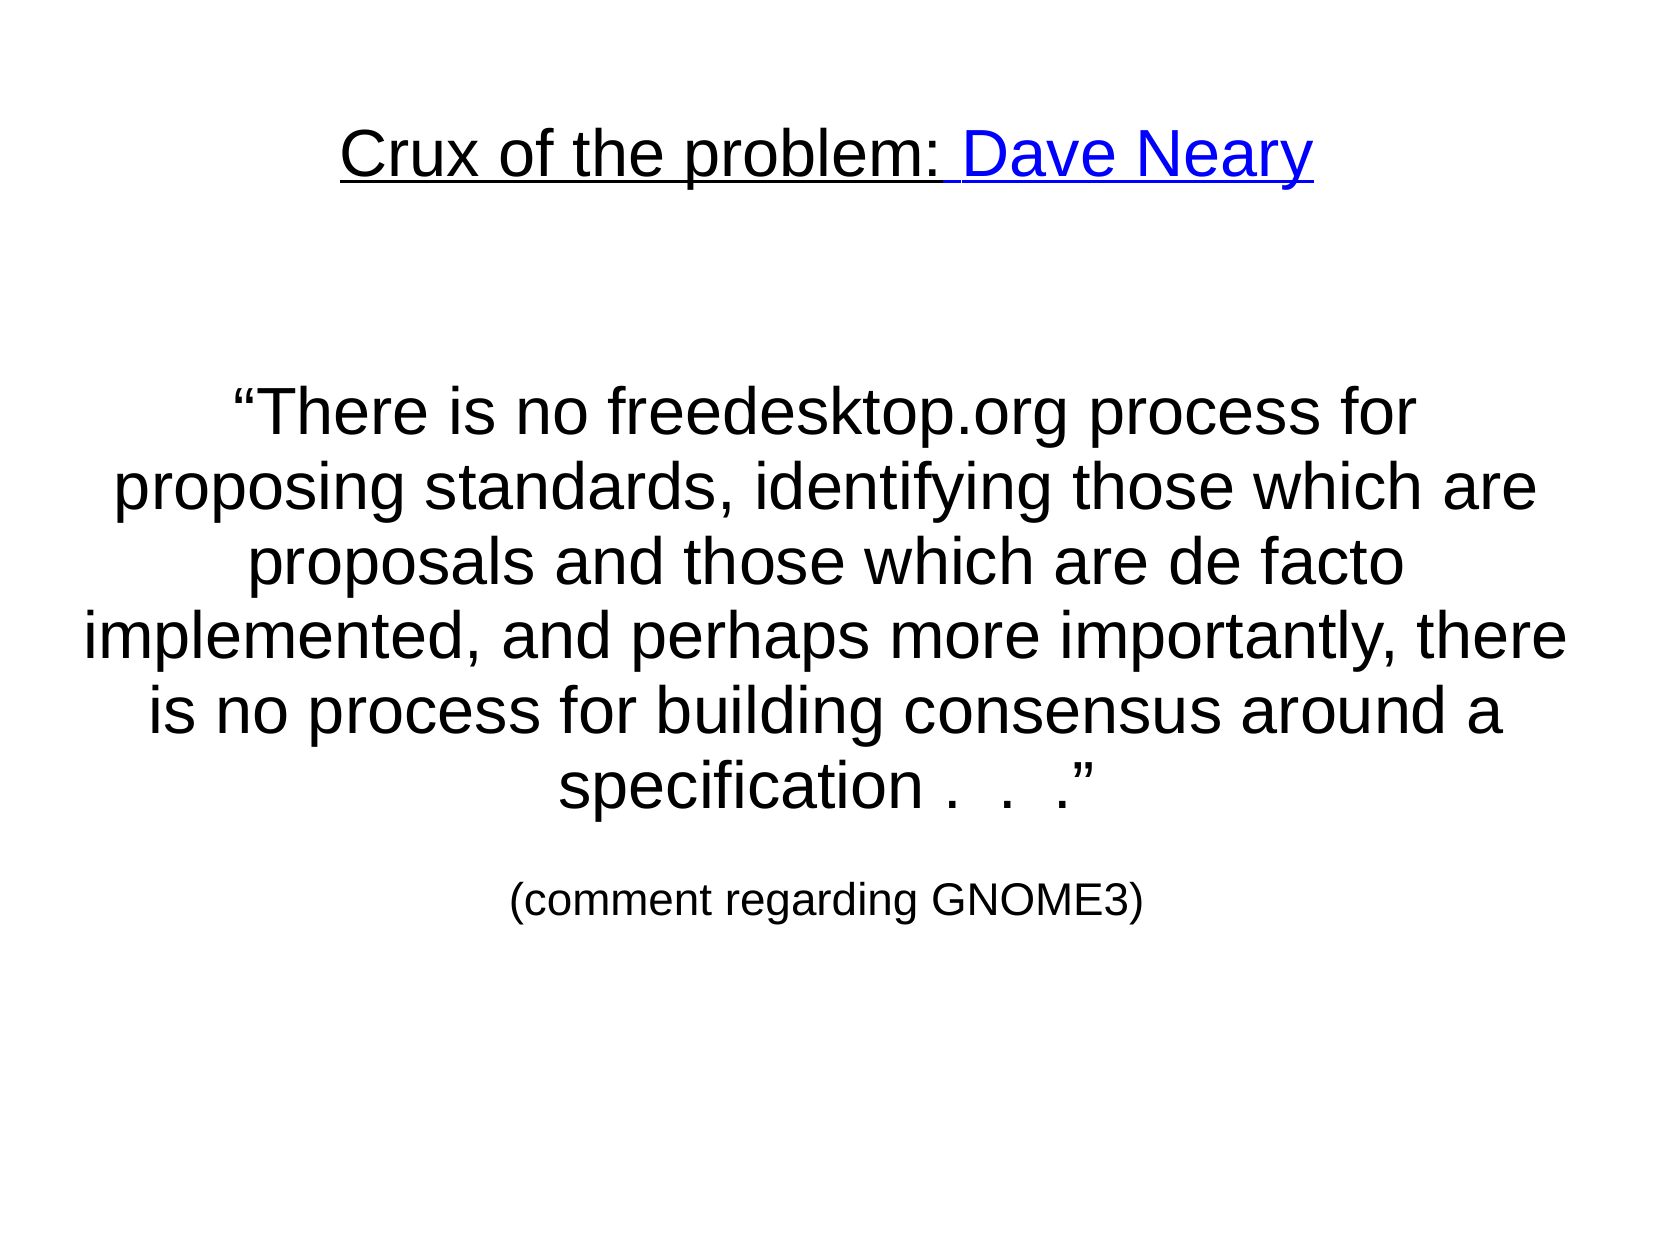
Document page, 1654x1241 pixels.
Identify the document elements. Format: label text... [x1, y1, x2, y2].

title Crux of the problem: Dave Neary [82, 49, 1571, 257]
subtitle “There is no freedesktop.org process for proposing standards, identifying those which are proposals and those which are de facto implemented, and perhaps more importantly, there is no process for building consensus around a specification . . .” (comment regarding GNOME3) [82, 290, 1571, 1010]
